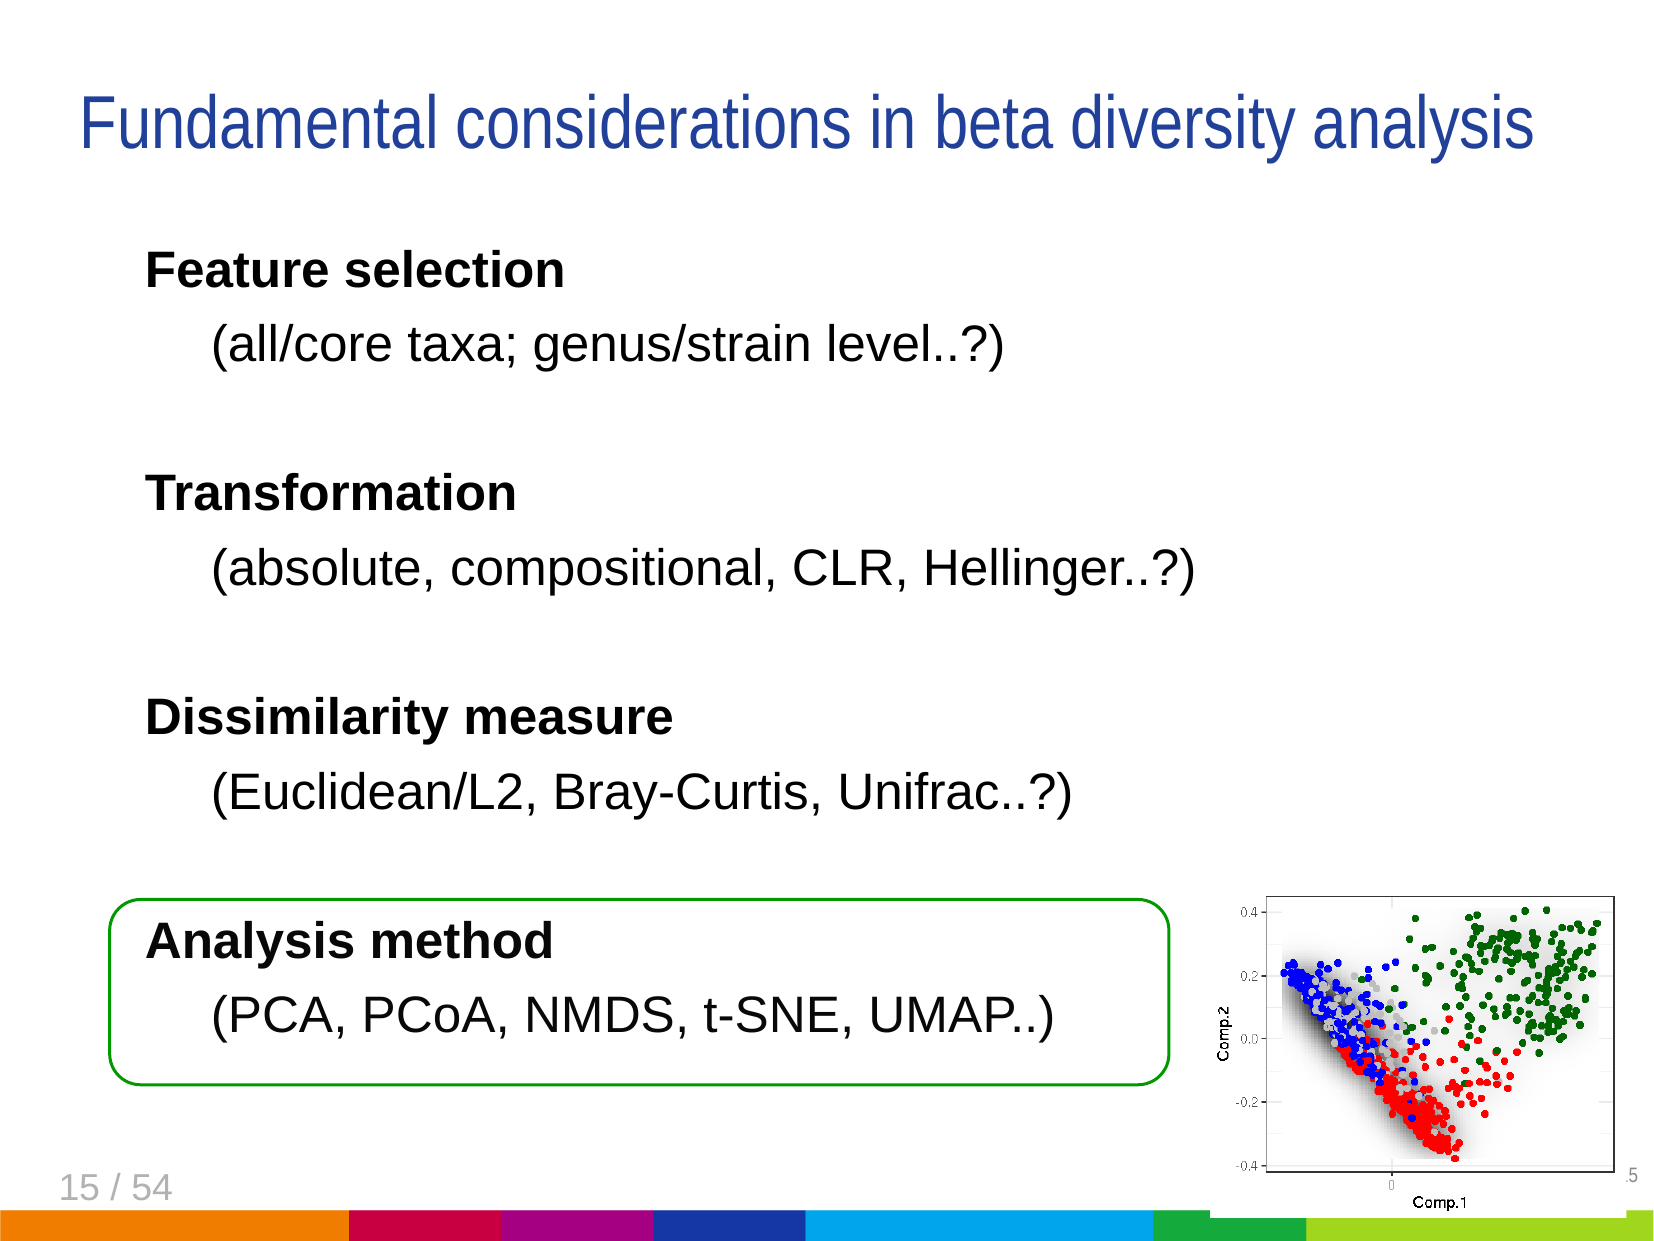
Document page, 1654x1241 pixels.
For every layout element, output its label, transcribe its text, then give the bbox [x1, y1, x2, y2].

text_box [109, 899, 1169, 1085]
text_box Feature selection (all/core taxa; genus/strain level..?) Transformation (absolute, compositional, CLR, Hellinger..?) Dissimilarity measure (Euclidean/L2, Bray-Curtis, Unifrac..?) Analysis method (PCA, PCoA, NMDS, t-SNE, UMAP..) [144, 235, 1476, 1053]
title Fundamental considerations in beta diversity analysis [64, 66, 1610, 172]
picture [0, 1210, 805, 1241]
text_box <number> / 54 [43, 1159, 338, 1220]
picture [1154, 888, 1654, 1241]
